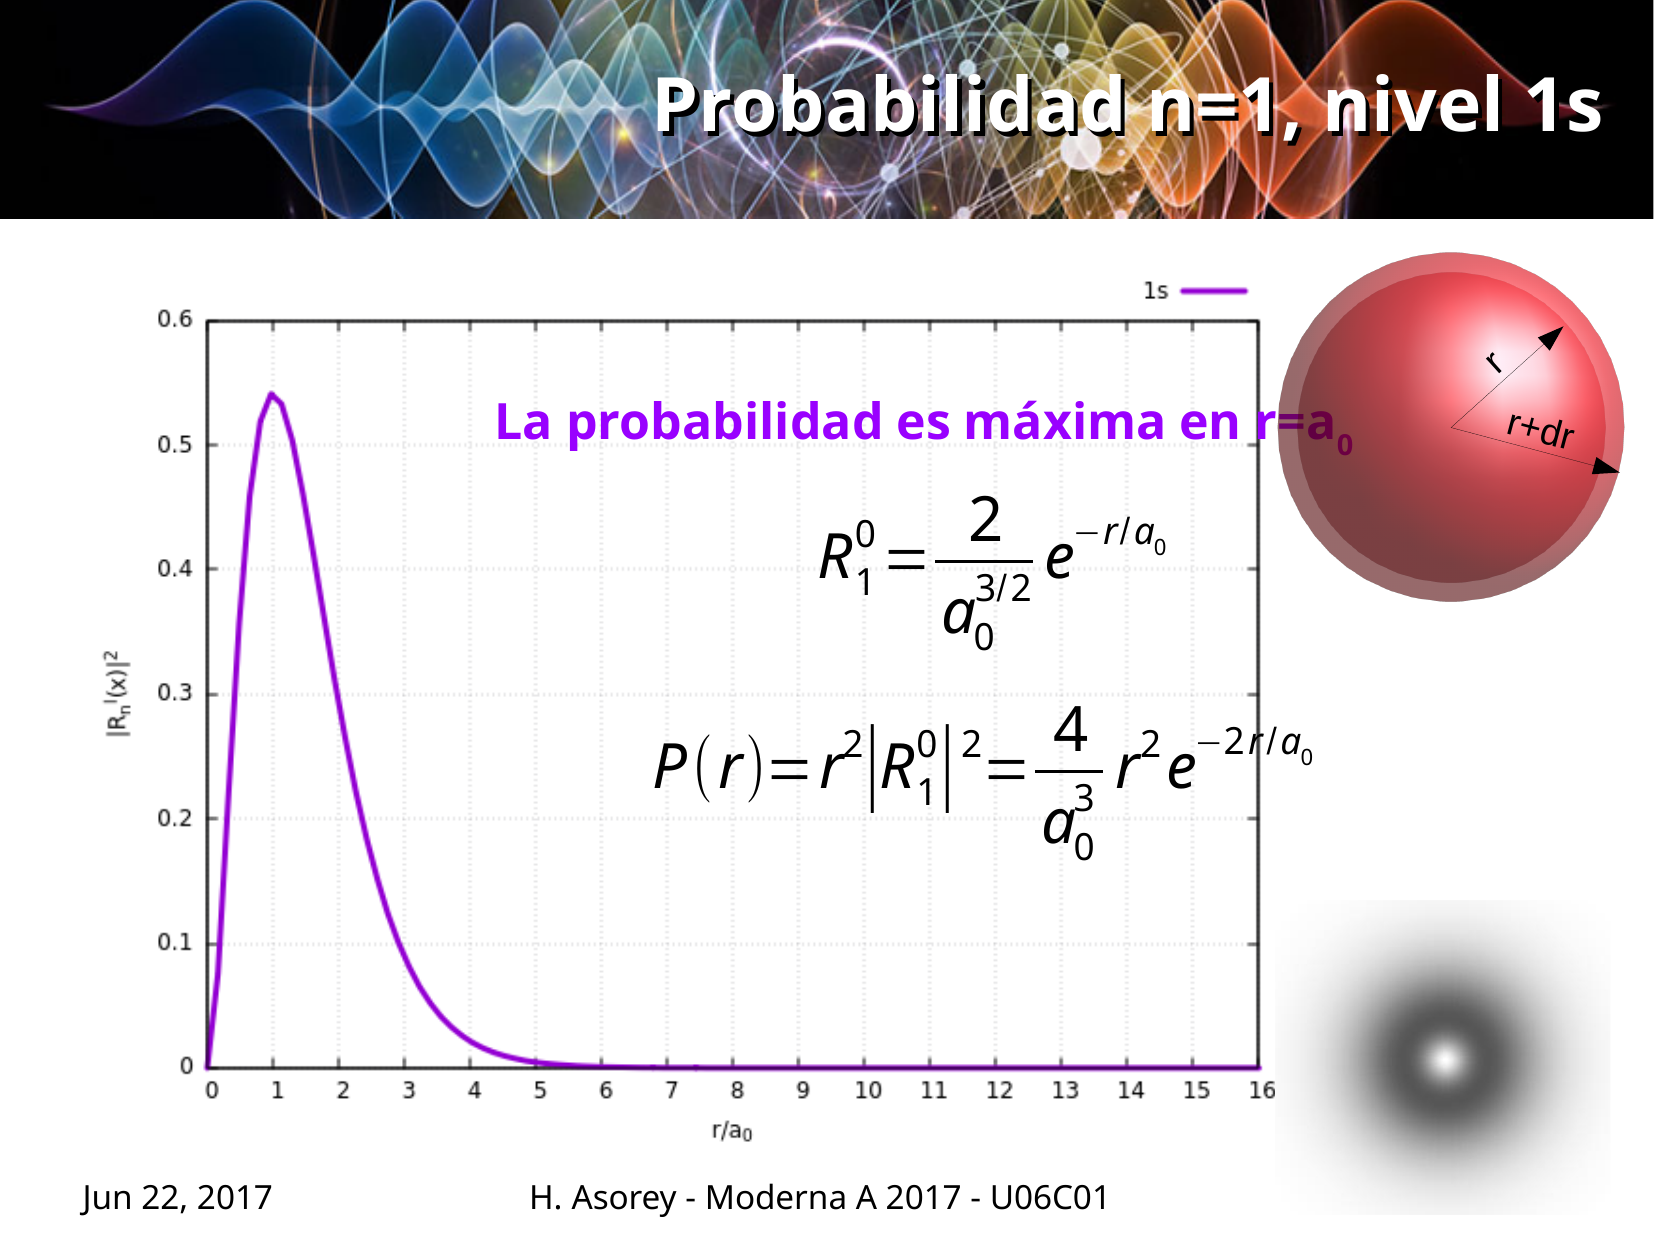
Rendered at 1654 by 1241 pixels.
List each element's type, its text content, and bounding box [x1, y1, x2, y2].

picture [97, 269, 1611, 1215]
chart [810, 480, 1176, 661]
title Probabilidad n=1, nivel 1s [45, 15, 1606, 191]
text_box La probabilidad es máxima en r=a0 [480, 378, 1251, 466]
picture [0, 0, 1654, 219]
chart [645, 690, 1322, 871]
